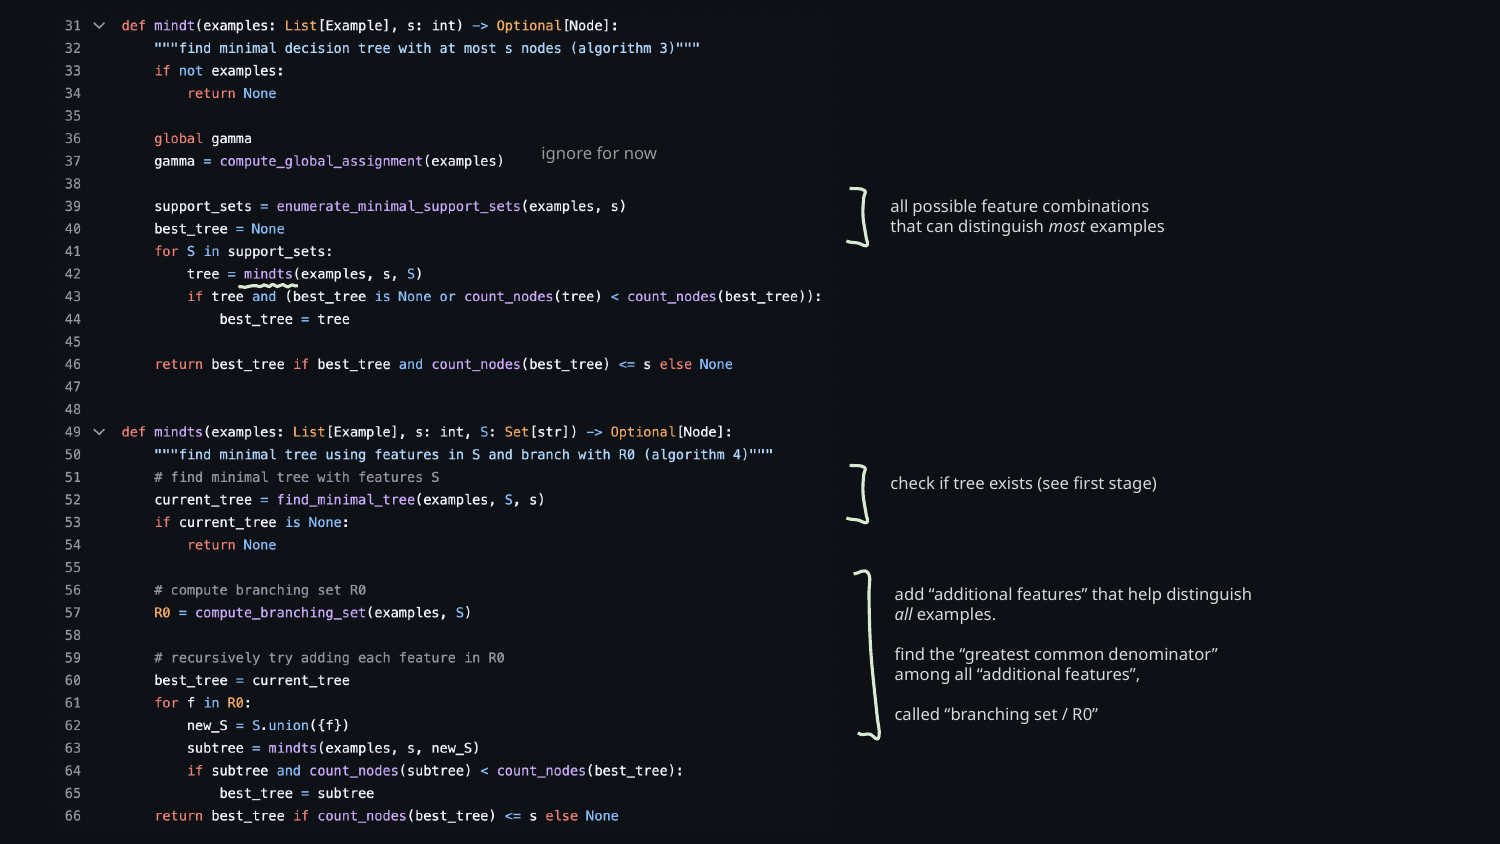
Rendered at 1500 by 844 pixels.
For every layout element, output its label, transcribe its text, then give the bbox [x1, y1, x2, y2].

text_box check if tree exists (see first stage) [875, 458, 1270, 509]
text_box all possible feature combinations that can distinguish most examples [875, 181, 1252, 252]
text_box ignore for now [526, 127, 880, 178]
text_box add “additional features” that help distinguish all examples. find the “greatest common denominator” among all “additional features”, called “branching set / R0” [879, 569, 1274, 739]
picture [52, 12, 838, 832]
